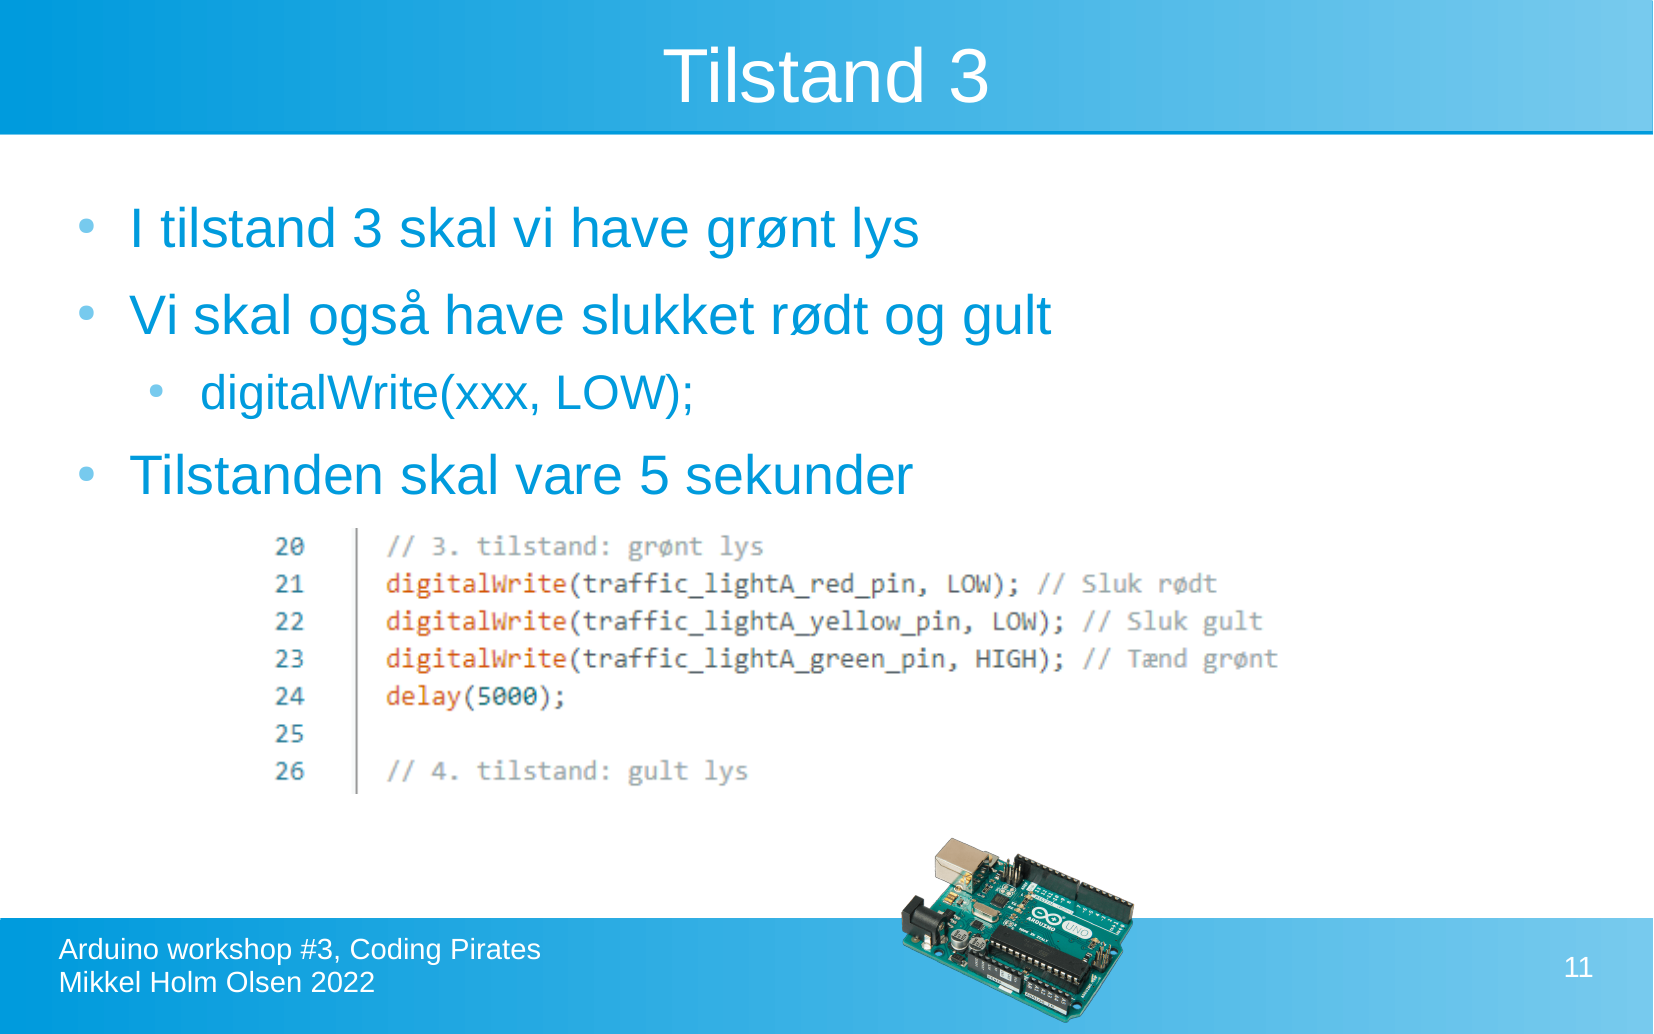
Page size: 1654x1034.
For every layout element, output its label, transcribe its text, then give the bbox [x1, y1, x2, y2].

picture [900, 854, 1138, 1024]
list I tilstand 3 skal vi have grønt lys Vi skal også have slukket rødt og gult digitalWrite(xxx, LOW); Tilstanden skal vare 5 sekunder [58, 196, 1594, 854]
picture [250, 528, 1382, 794]
title Tilstand 3 [58, 32, 1594, 120]
